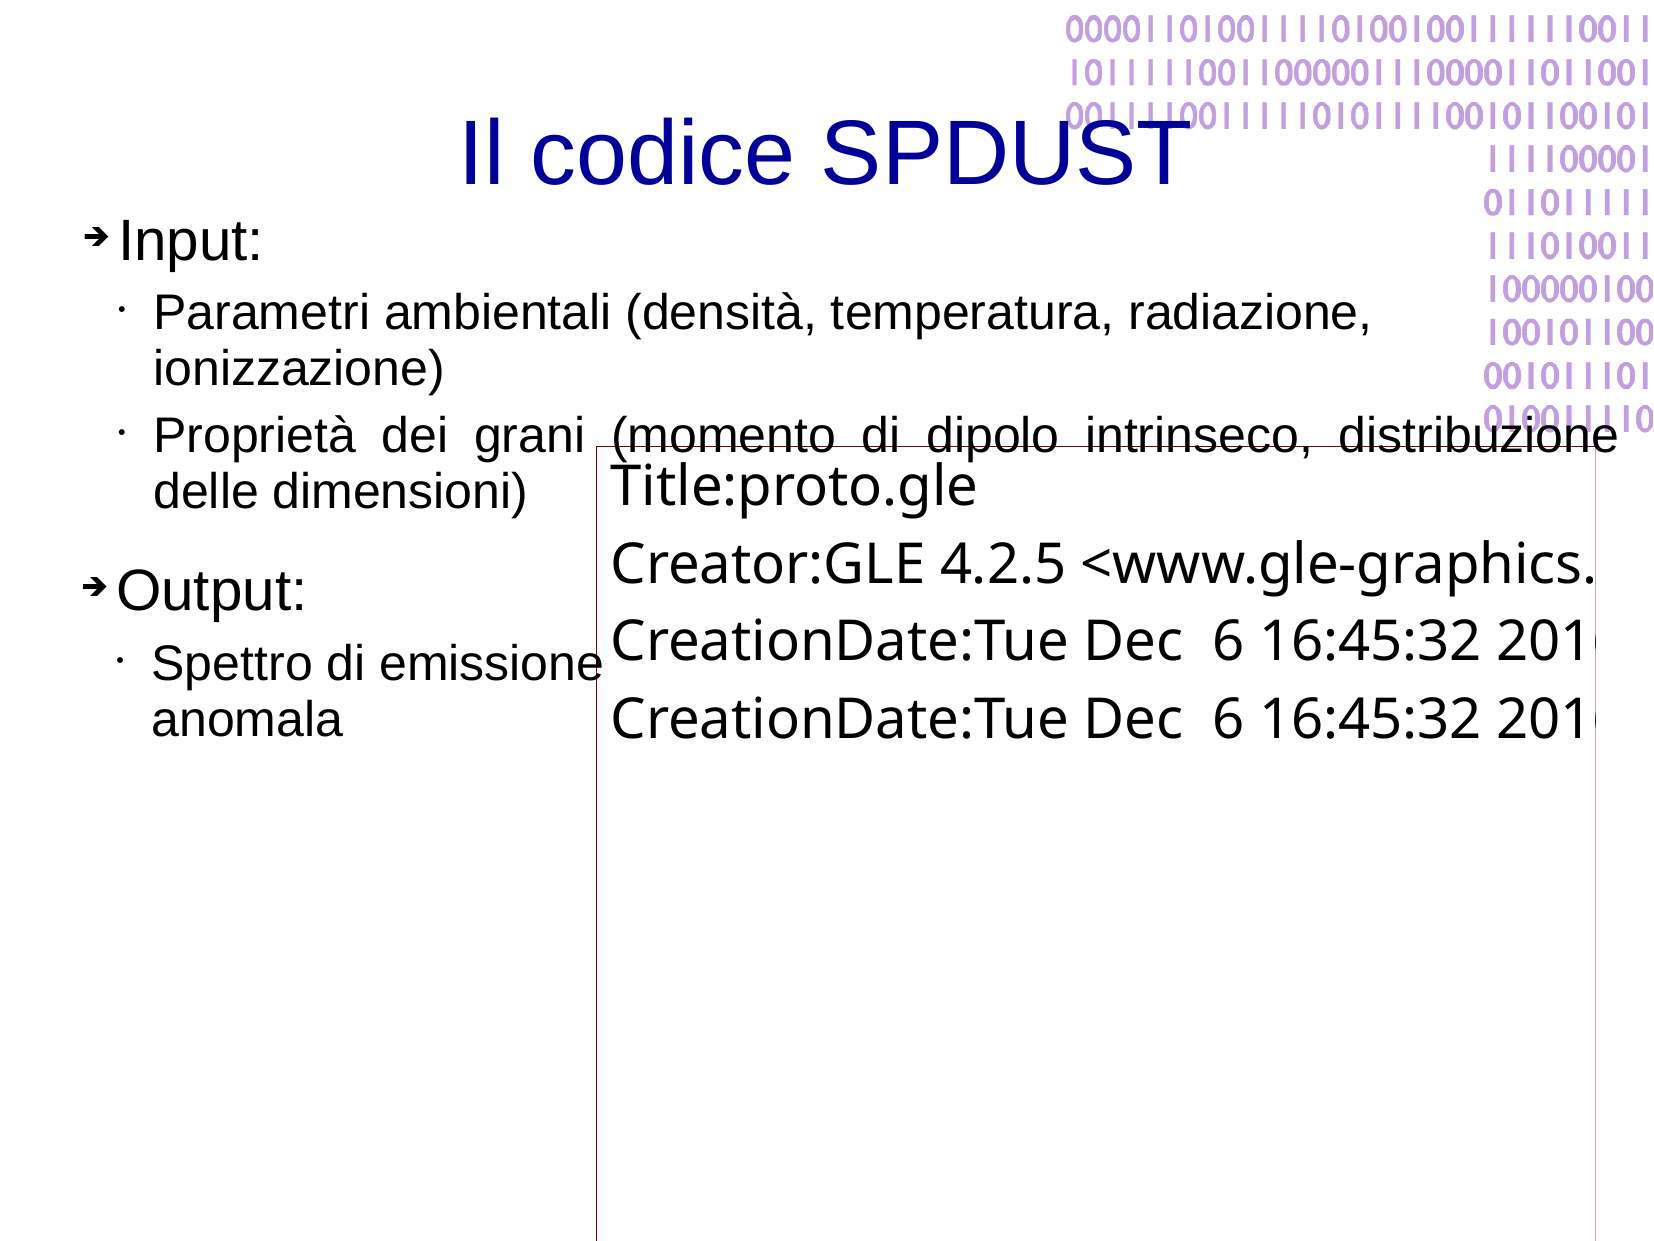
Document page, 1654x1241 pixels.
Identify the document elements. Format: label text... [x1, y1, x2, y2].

text_box Input: Parametri ambientali (densità, temperatura, radiazione, ionizzazione) Proprietà dei grani (momento di dipolo intrinseco, distribuzione delle dimensioni) [82, 207, 1620, 603]
text_box Output: Spettro di emissione anomala [80, 558, 630, 1148]
title Il codice SPDUST [82, 49, 1571, 207]
picture [1012, 0, 1653, 513]
picture [592, 603, 1596, 1241]
